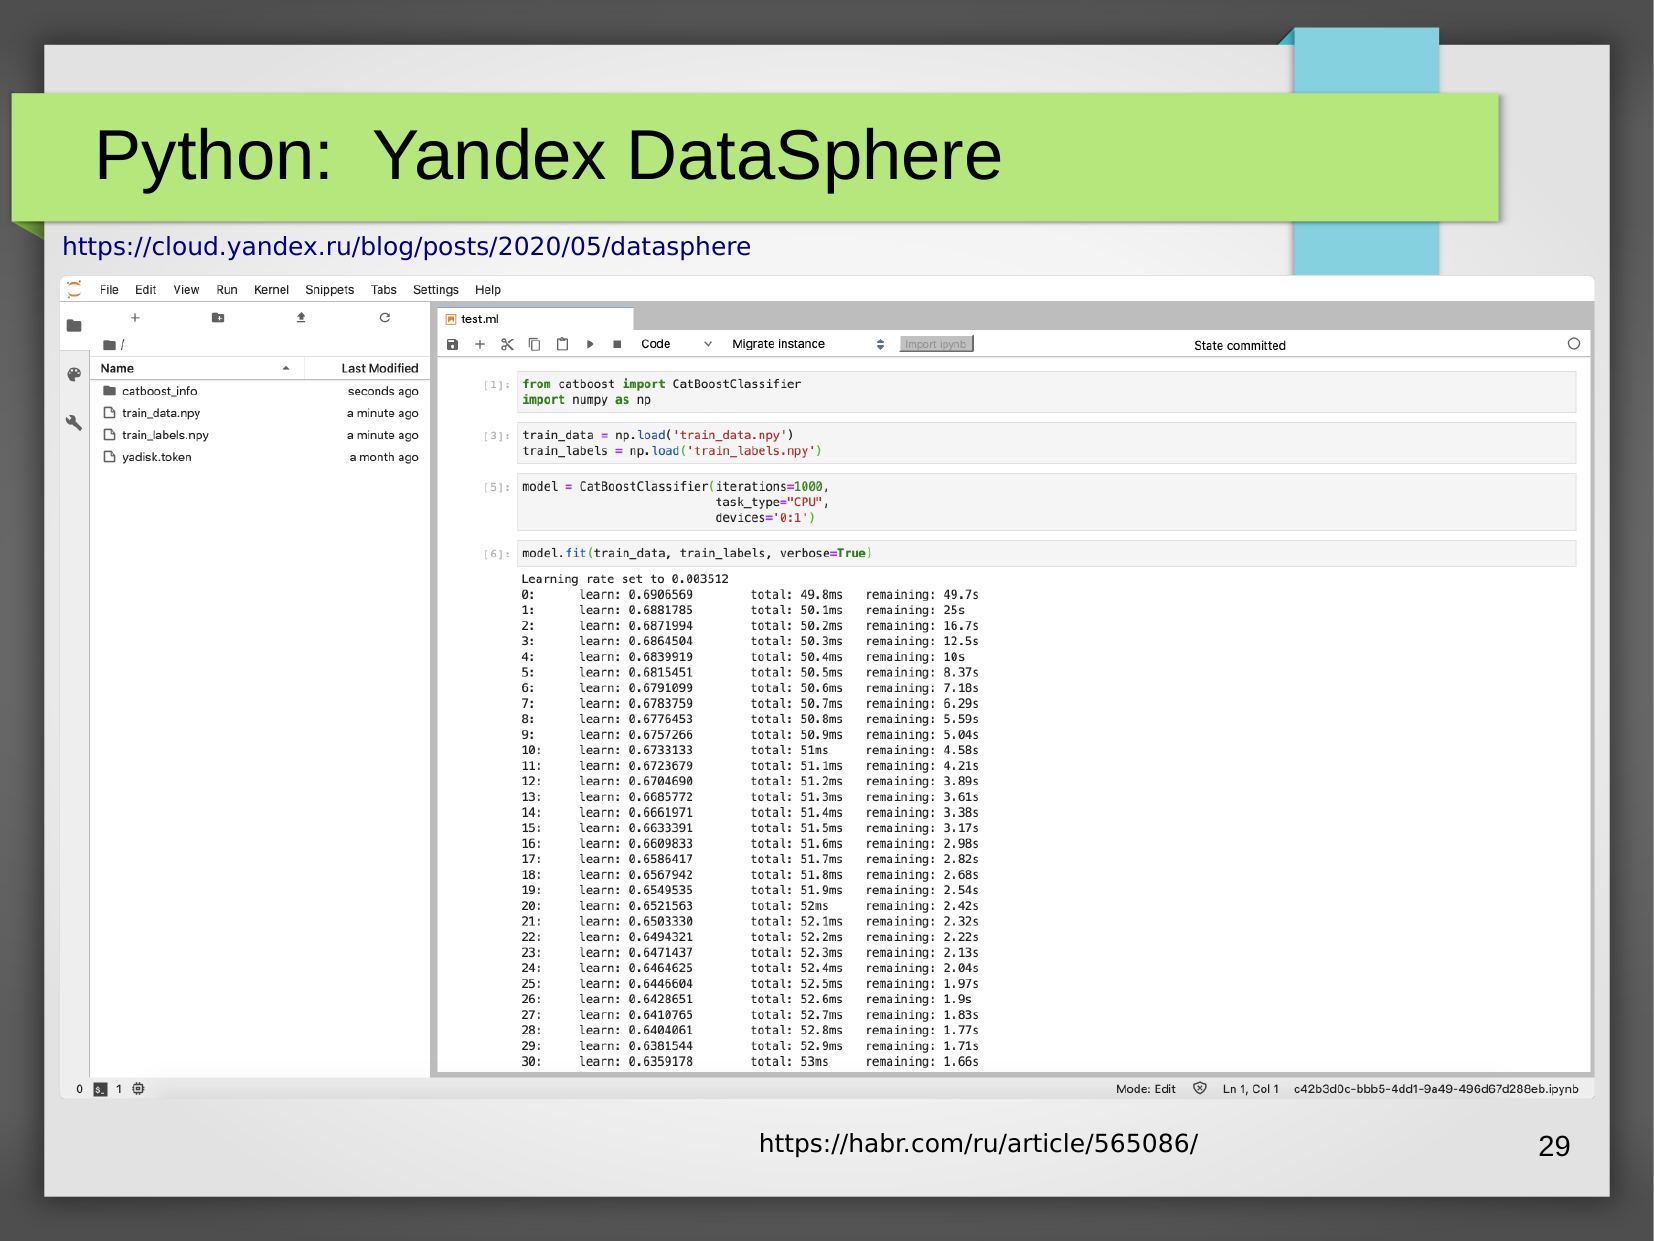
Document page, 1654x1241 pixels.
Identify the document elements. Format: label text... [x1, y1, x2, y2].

text_box https://cloud.yandex.ru/blog/posts/2020/05/datasphere [47, 224, 910, 298]
picture [0, 0, 1654, 1241]
title Python: Yandex DataSphere [94, 108, 1300, 201]
text_box https://habr.com/ru/article/565086/ [744, 1122, 1264, 1172]
